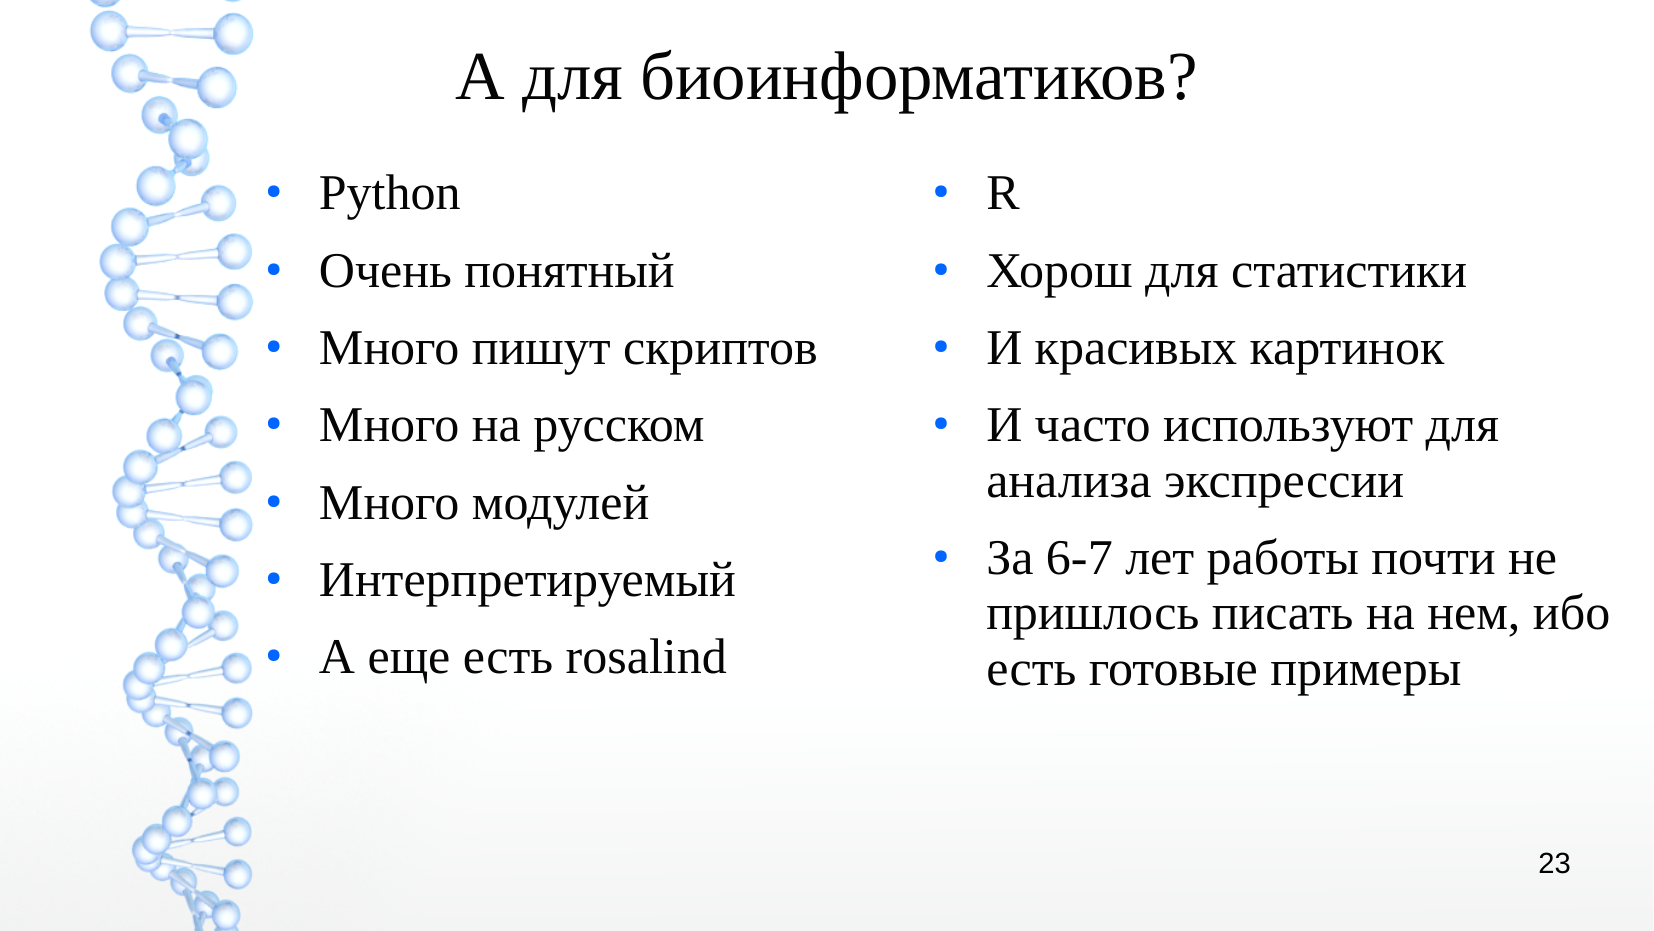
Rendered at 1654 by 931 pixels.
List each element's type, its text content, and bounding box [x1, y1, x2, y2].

list R Хорош для статистики И красивых картинок И часто используют для анализа экспрессии За 6-7 лет работы почти не пришлось писать на нем, ибо есть готовые примеры [915, 165, 1619, 886]
picture [0, 0, 1654, 931]
list Python Очень понятный Много пишут скриптов Много на русском Много модулей Интерпретируемый А еще есть rosalind [248, 165, 915, 886]
title А для биоинформатиков? [253, 0, 1400, 154]
